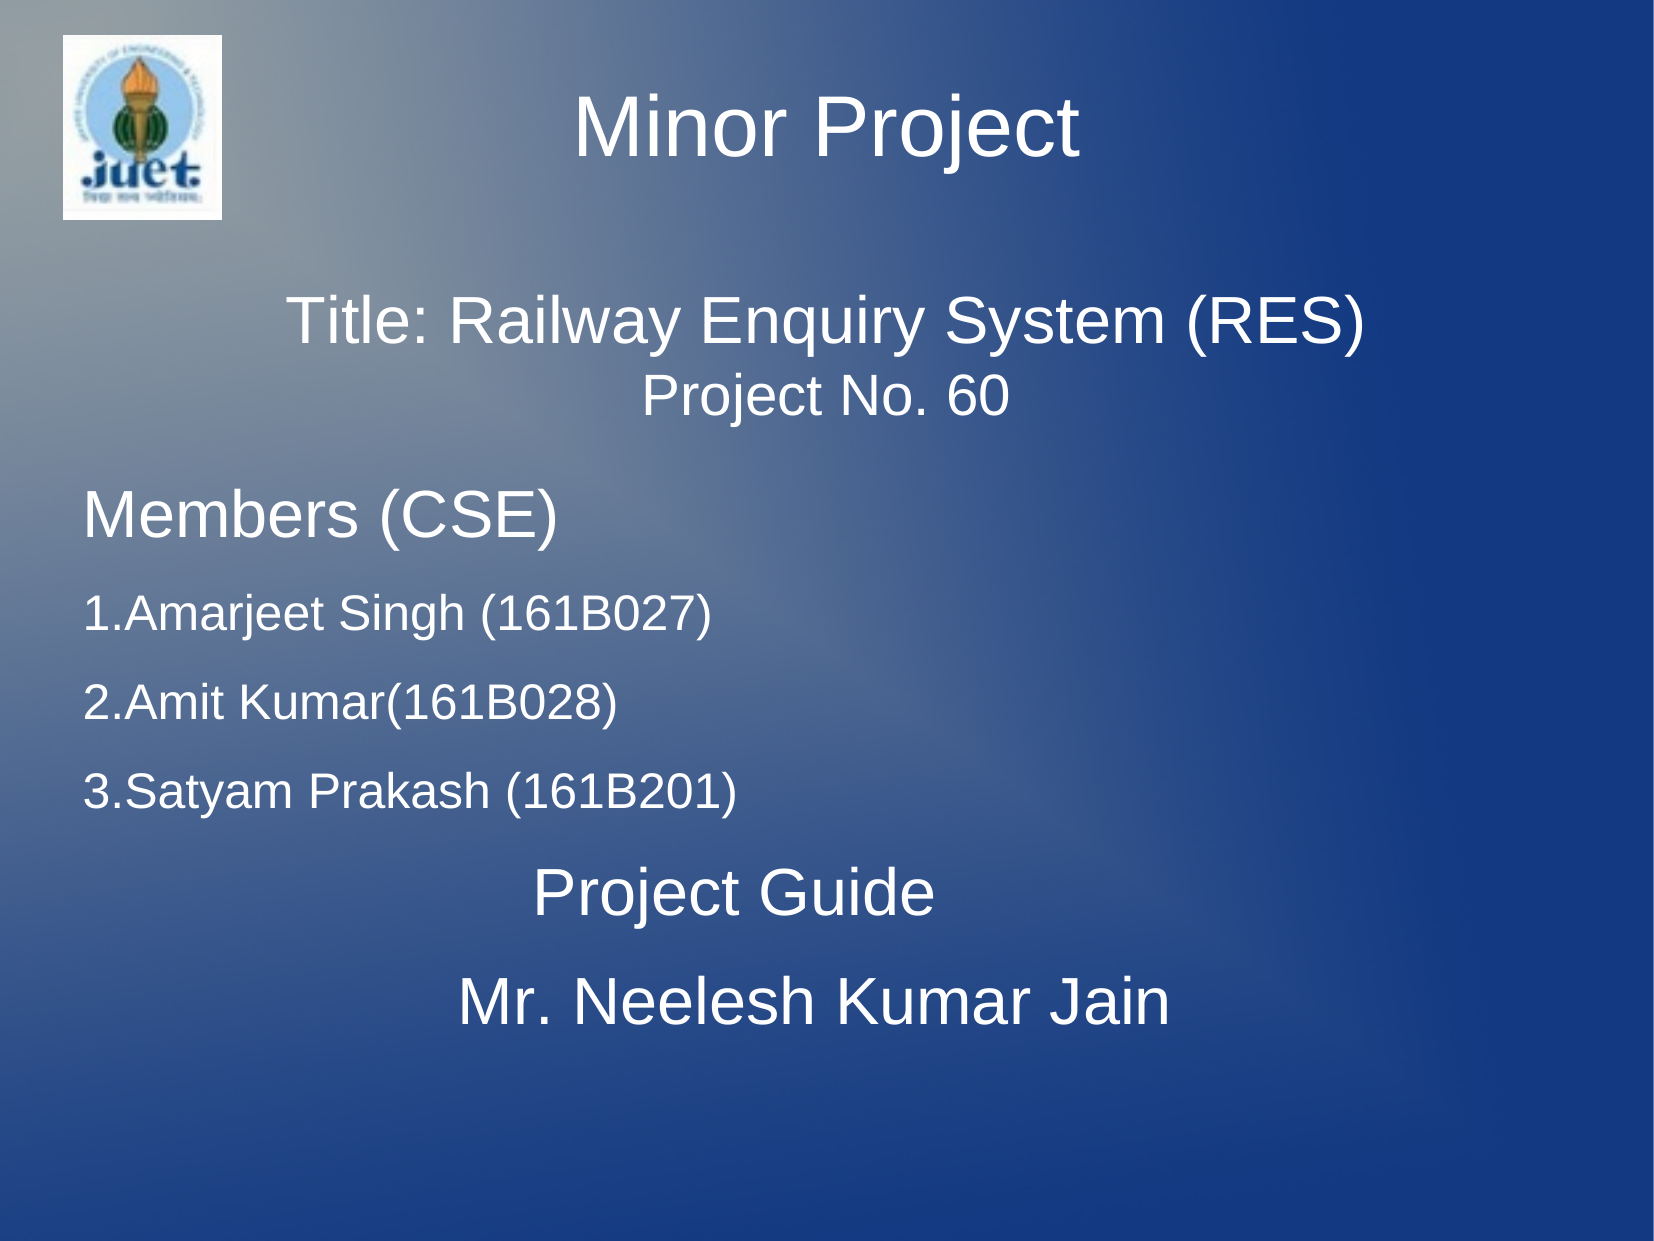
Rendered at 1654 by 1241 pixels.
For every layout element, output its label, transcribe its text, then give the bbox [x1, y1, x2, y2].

subtitle Members (CSE) 1.Amarjeet Singh (161B027) 2.Amit Kumar(161B028) 3.Satyam Prakash (161B201) Project Guide Mr. Neelesh Kumar Jain [82, 248, 1571, 1151]
picture [63, 35, 222, 220]
title Minor Project Title: Railway Enquiry System (RES) Project No. 60 [82, 68, 1571, 248]
